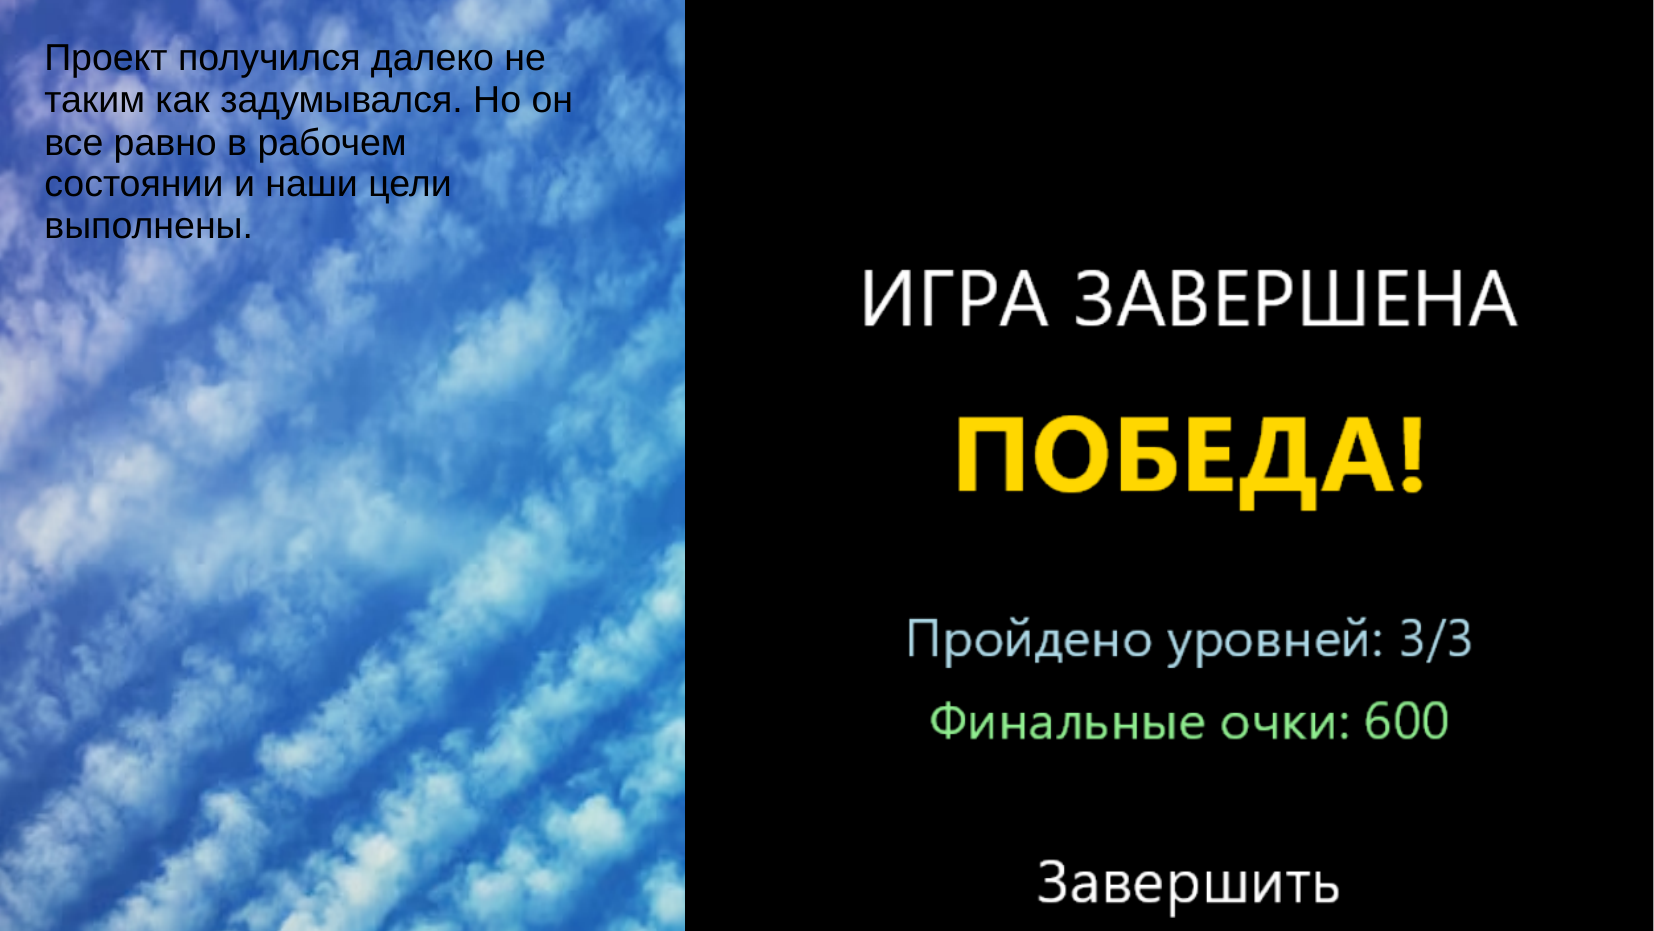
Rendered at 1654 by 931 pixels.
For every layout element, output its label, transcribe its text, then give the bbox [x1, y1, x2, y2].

picture [0, 0, 1654, 931]
text_box Проект получился далеко не таким как задумывался. Но он все равно в рабочем состоянии и наши цели выполнены. [29, 29, 591, 562]
